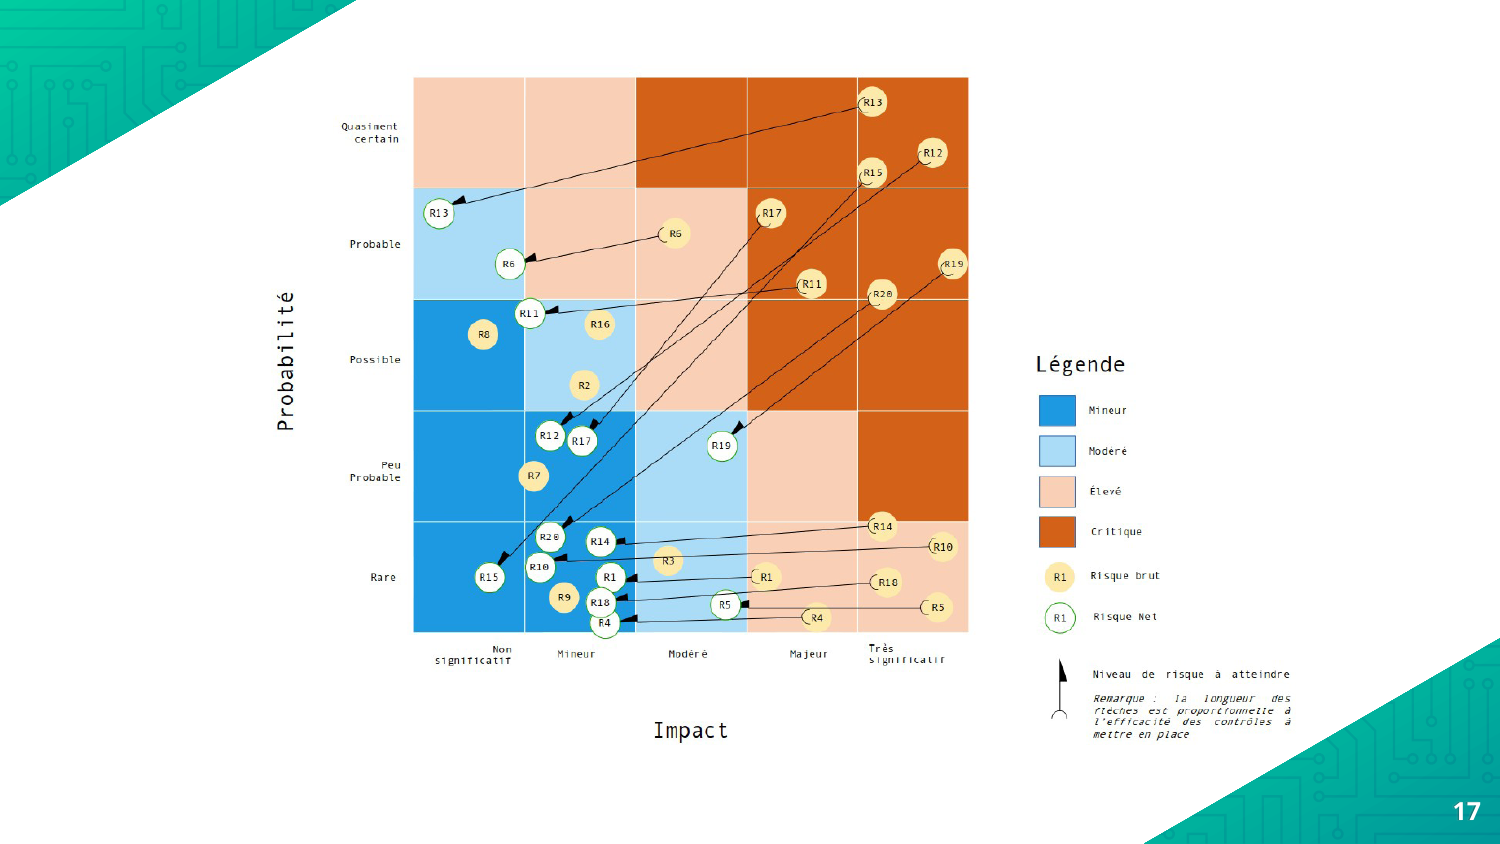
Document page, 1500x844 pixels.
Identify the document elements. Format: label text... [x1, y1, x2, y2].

picture [260, 64, 1300, 745]
slide_number <numéro> [1391, 779, 1482, 844]
